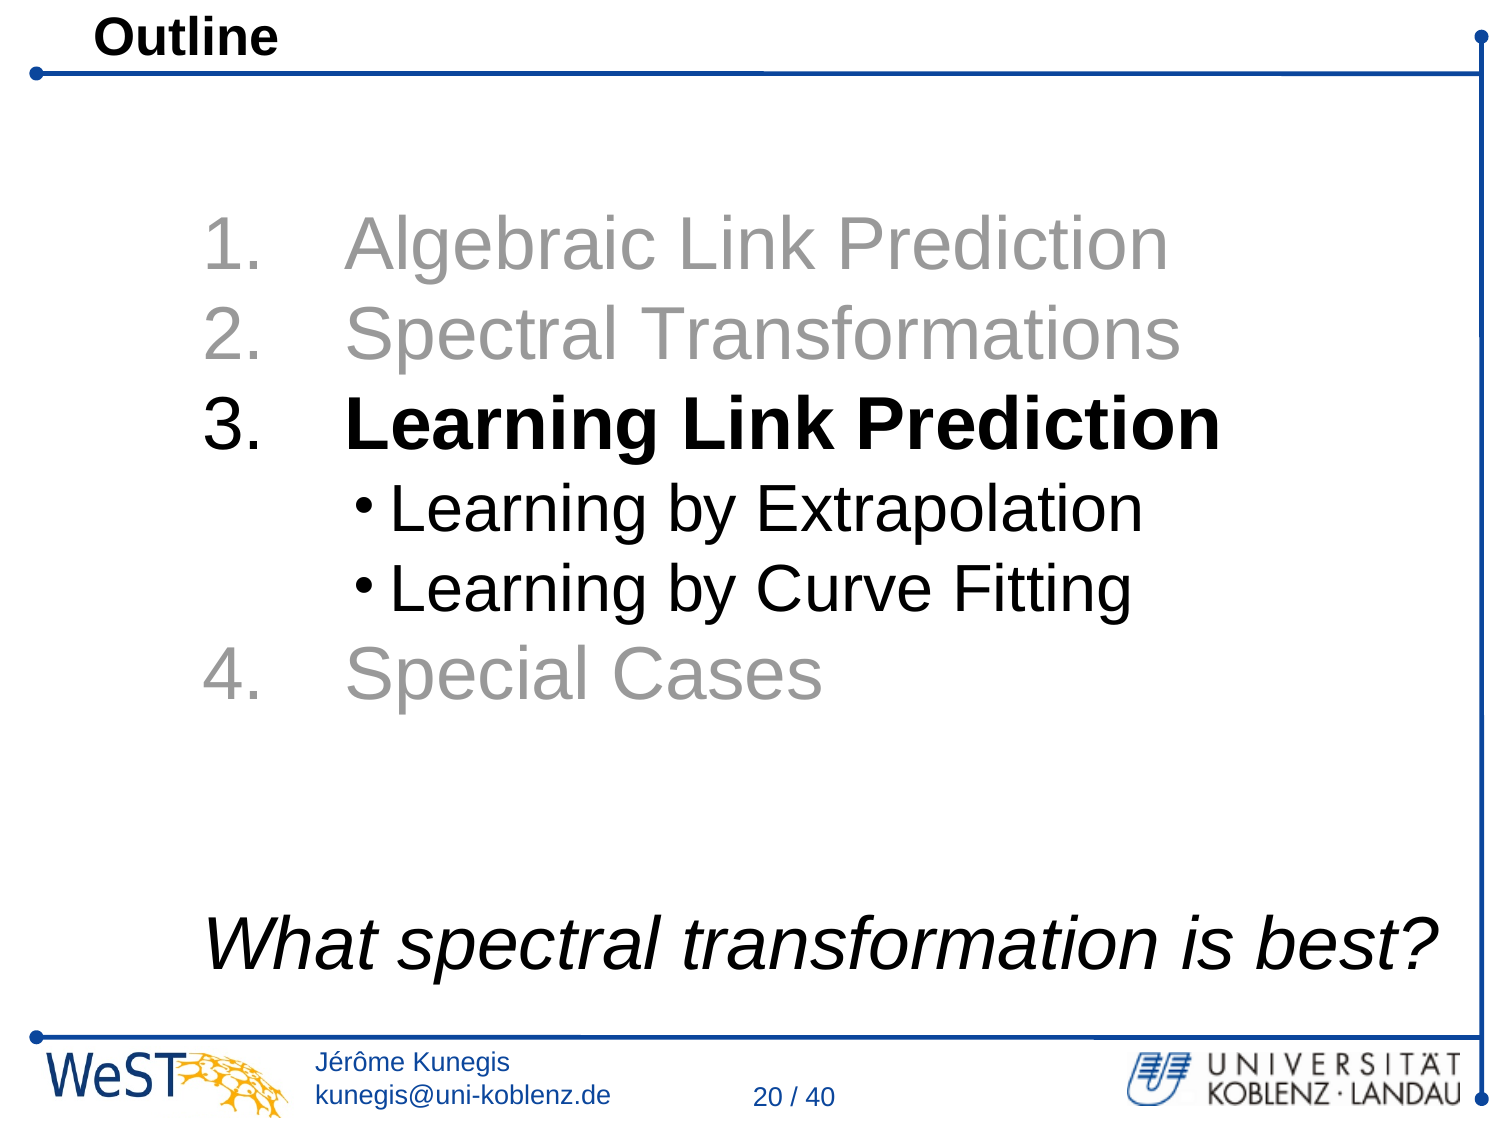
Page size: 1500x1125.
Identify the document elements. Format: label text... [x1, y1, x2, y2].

picture [41, 1046, 302, 1118]
picture [1127, 1052, 1460, 1106]
text_box Outline [78, 0, 296, 74]
text_box 1. Algebraic Link Prediction 2. Spectral Transformations 3. Learning Link Prediction Learning by Extrapolation Learning by Curve Fitting 4. Special Cases What spectral transformation is best? [187, 187, 1208, 538]
